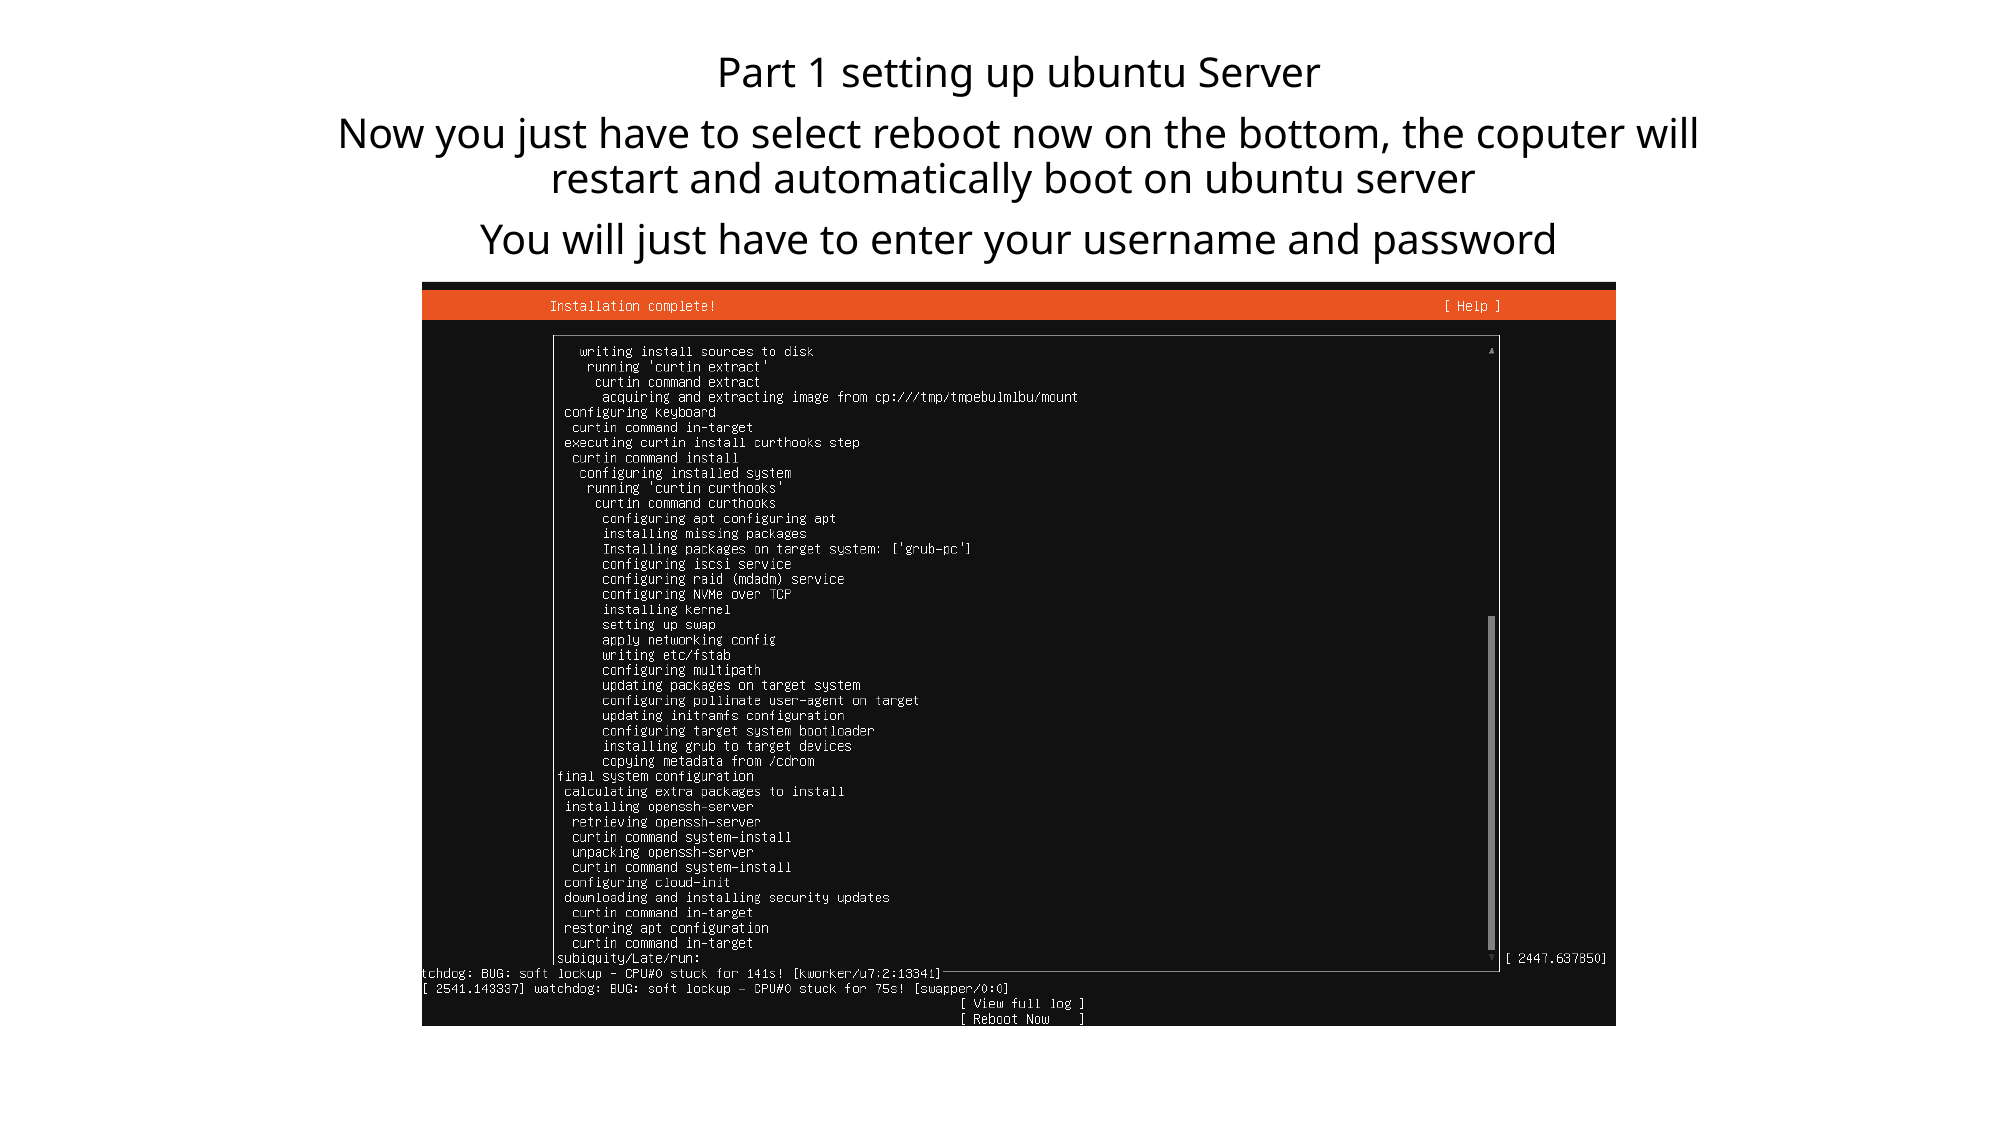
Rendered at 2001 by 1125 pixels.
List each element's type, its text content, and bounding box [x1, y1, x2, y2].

picture [422, 281, 1616, 1026]
subtitle Part 1 setting up ubuntu Server Now you just have to select reboot now on the bottom, the coputer will restart and automatically boot on ubuntu server You will just have to enter your username and password [269, 45, 1770, 271]
